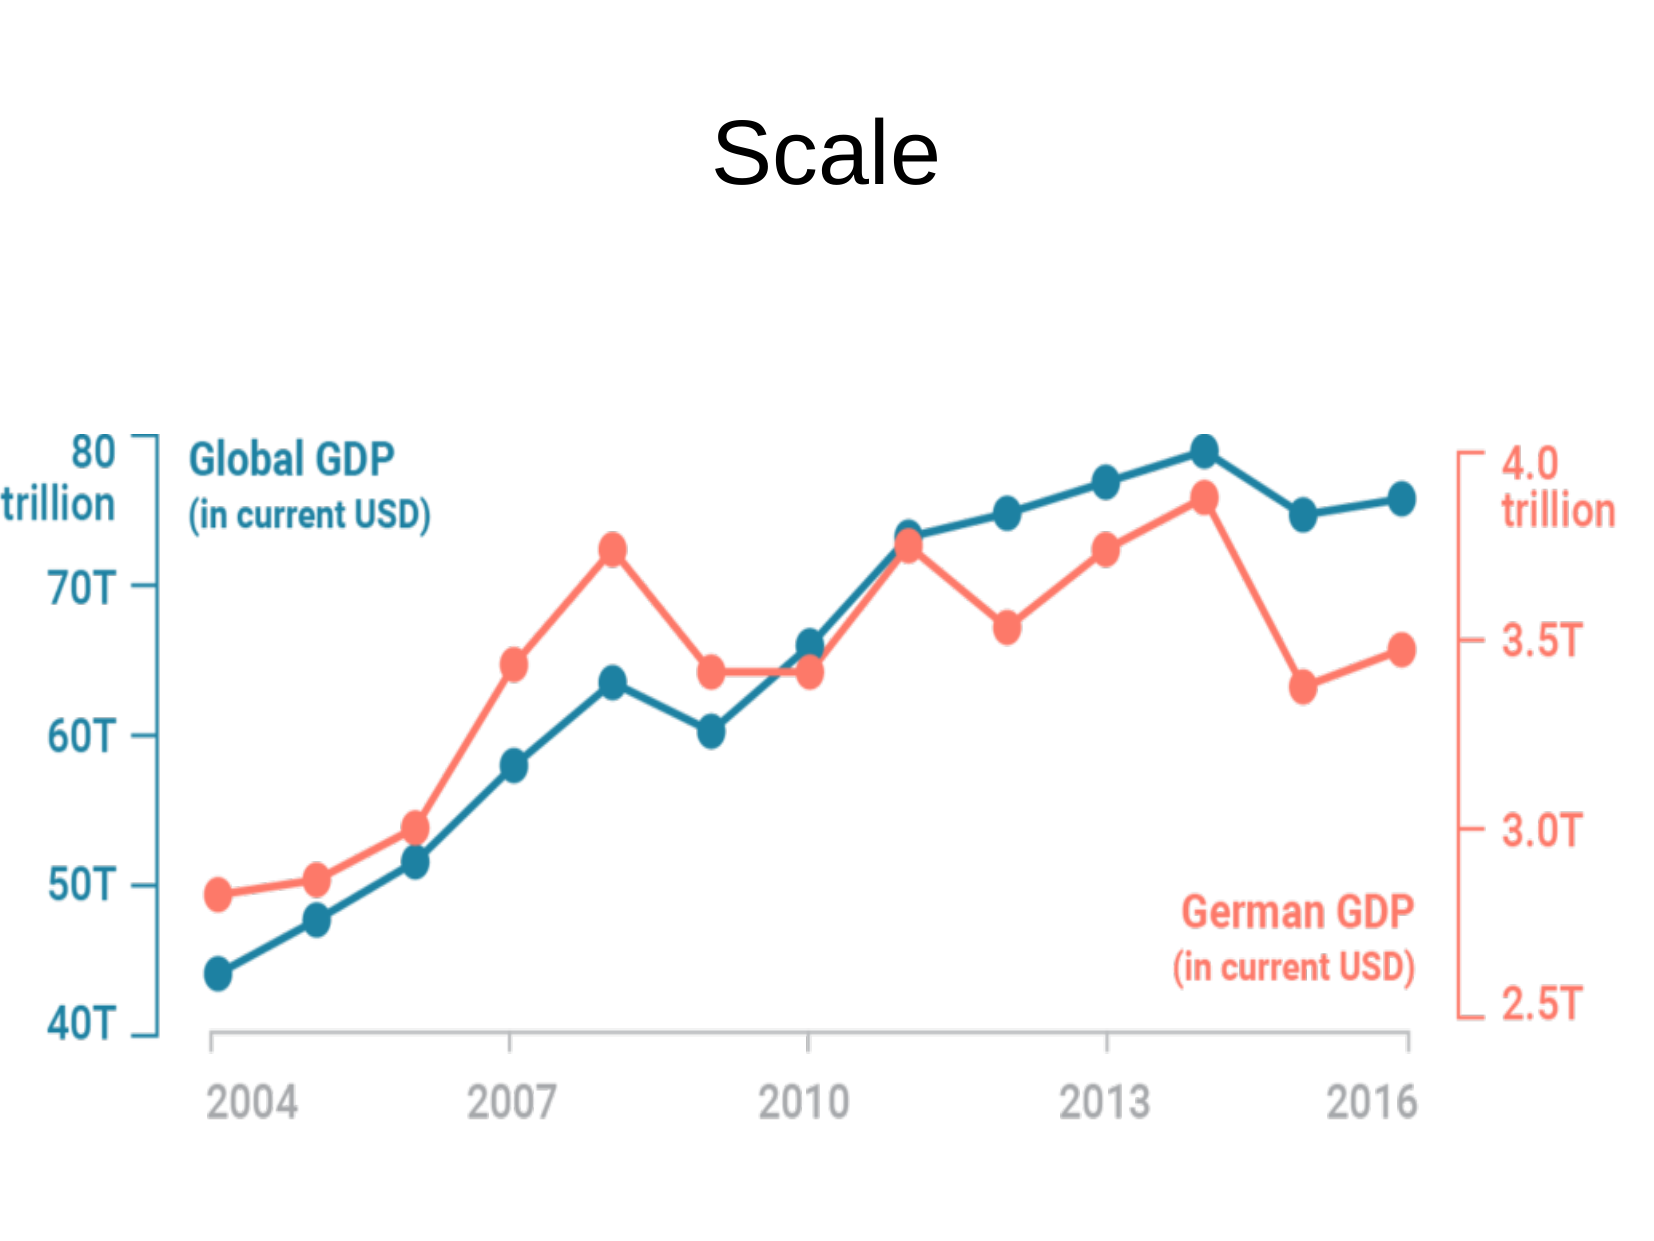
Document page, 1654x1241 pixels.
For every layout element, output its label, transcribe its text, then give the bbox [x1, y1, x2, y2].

title Scale [82, 49, 1571, 257]
picture [0, 434, 1636, 1126]
